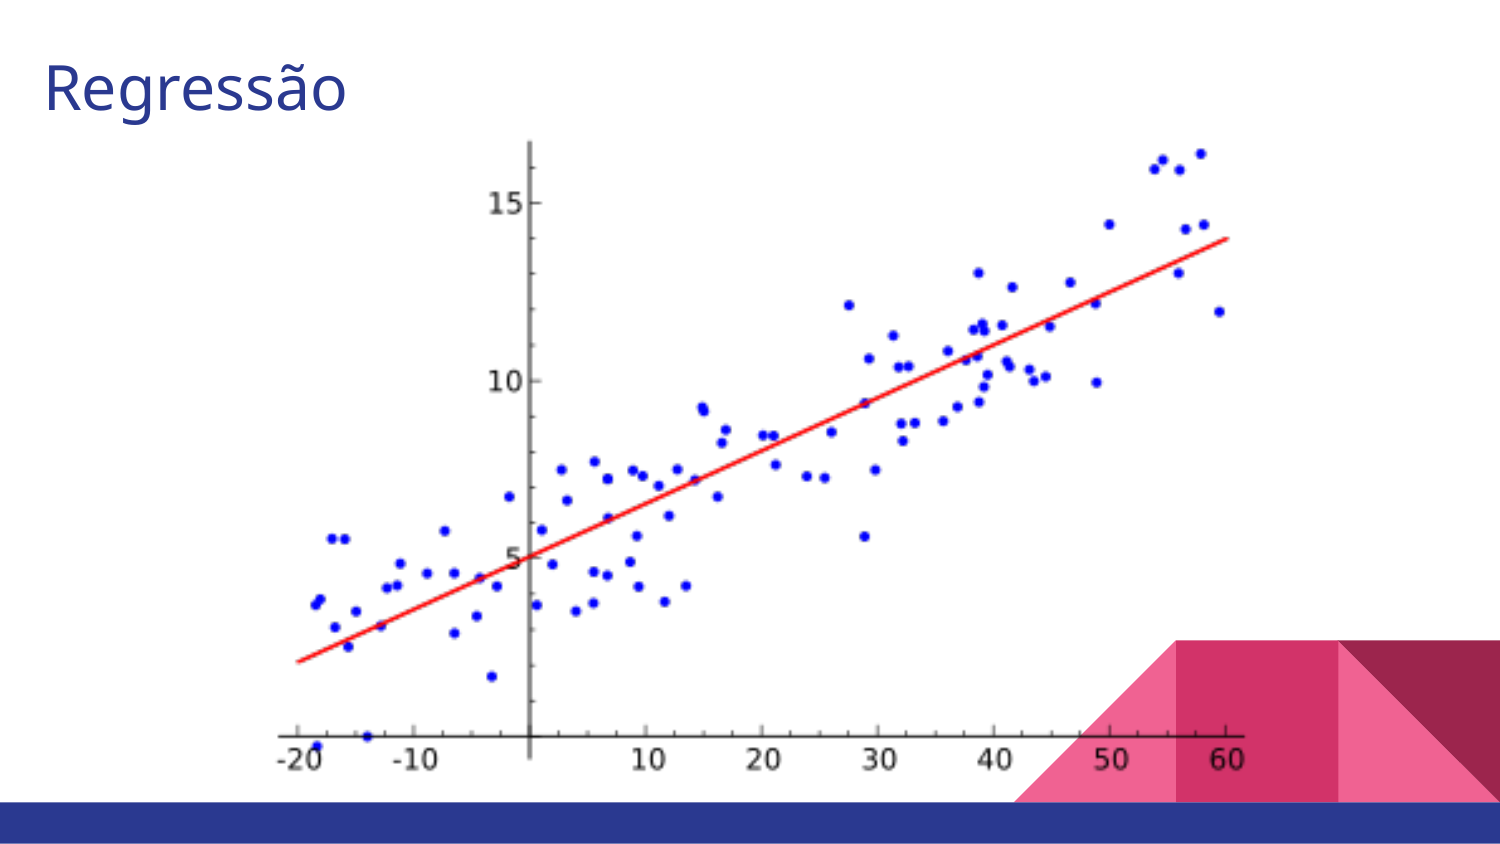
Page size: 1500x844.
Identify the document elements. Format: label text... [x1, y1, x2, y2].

title Regressão [28, 33, 1426, 133]
picture [256, 122, 1263, 789]
